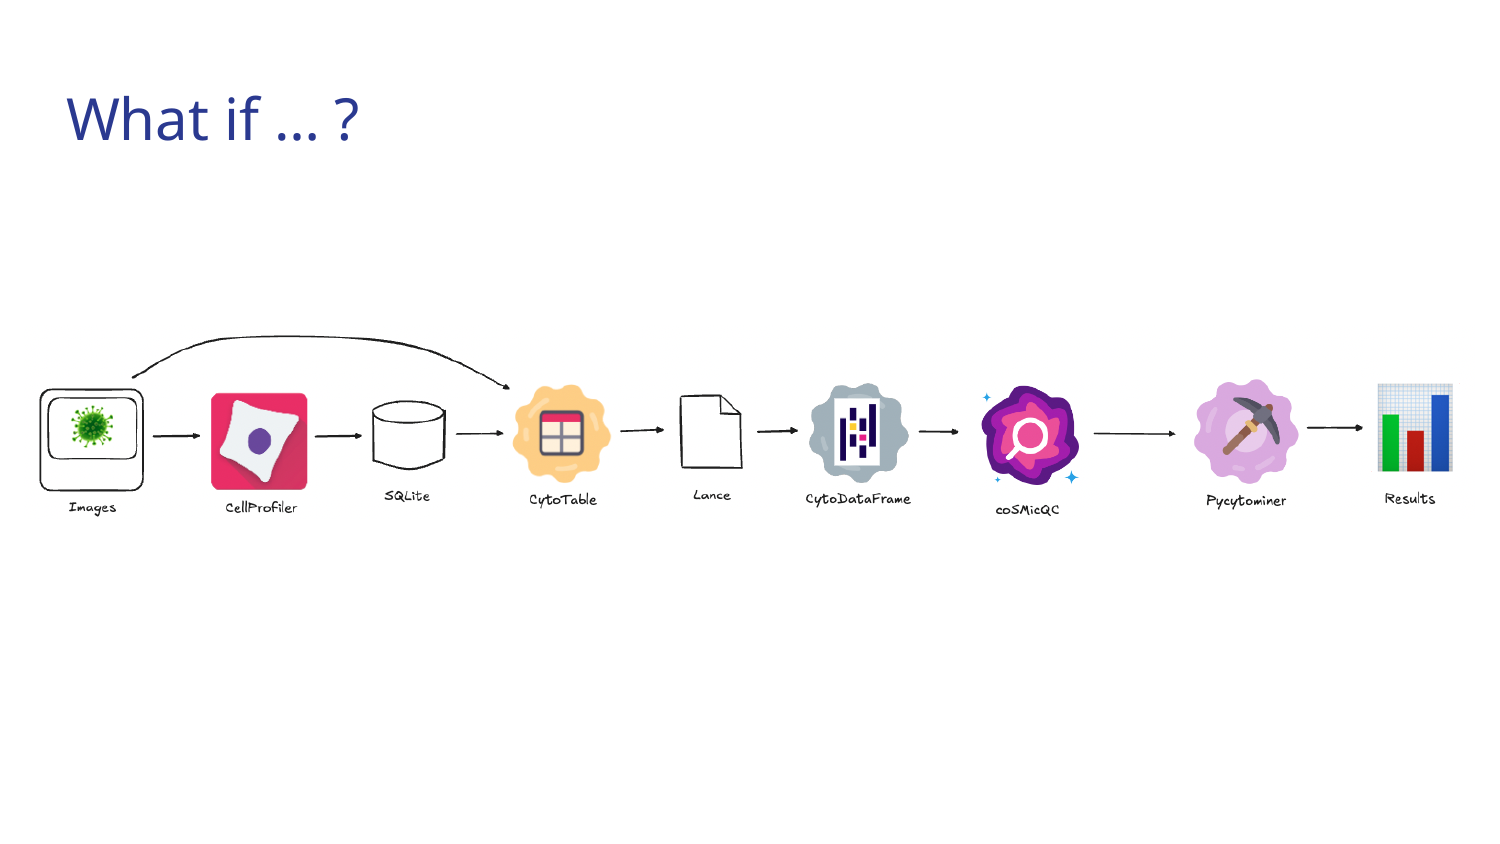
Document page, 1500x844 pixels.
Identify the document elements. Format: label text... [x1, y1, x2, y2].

title What if … ? [51, 67, 1449, 167]
picture [24, 325, 1475, 519]
